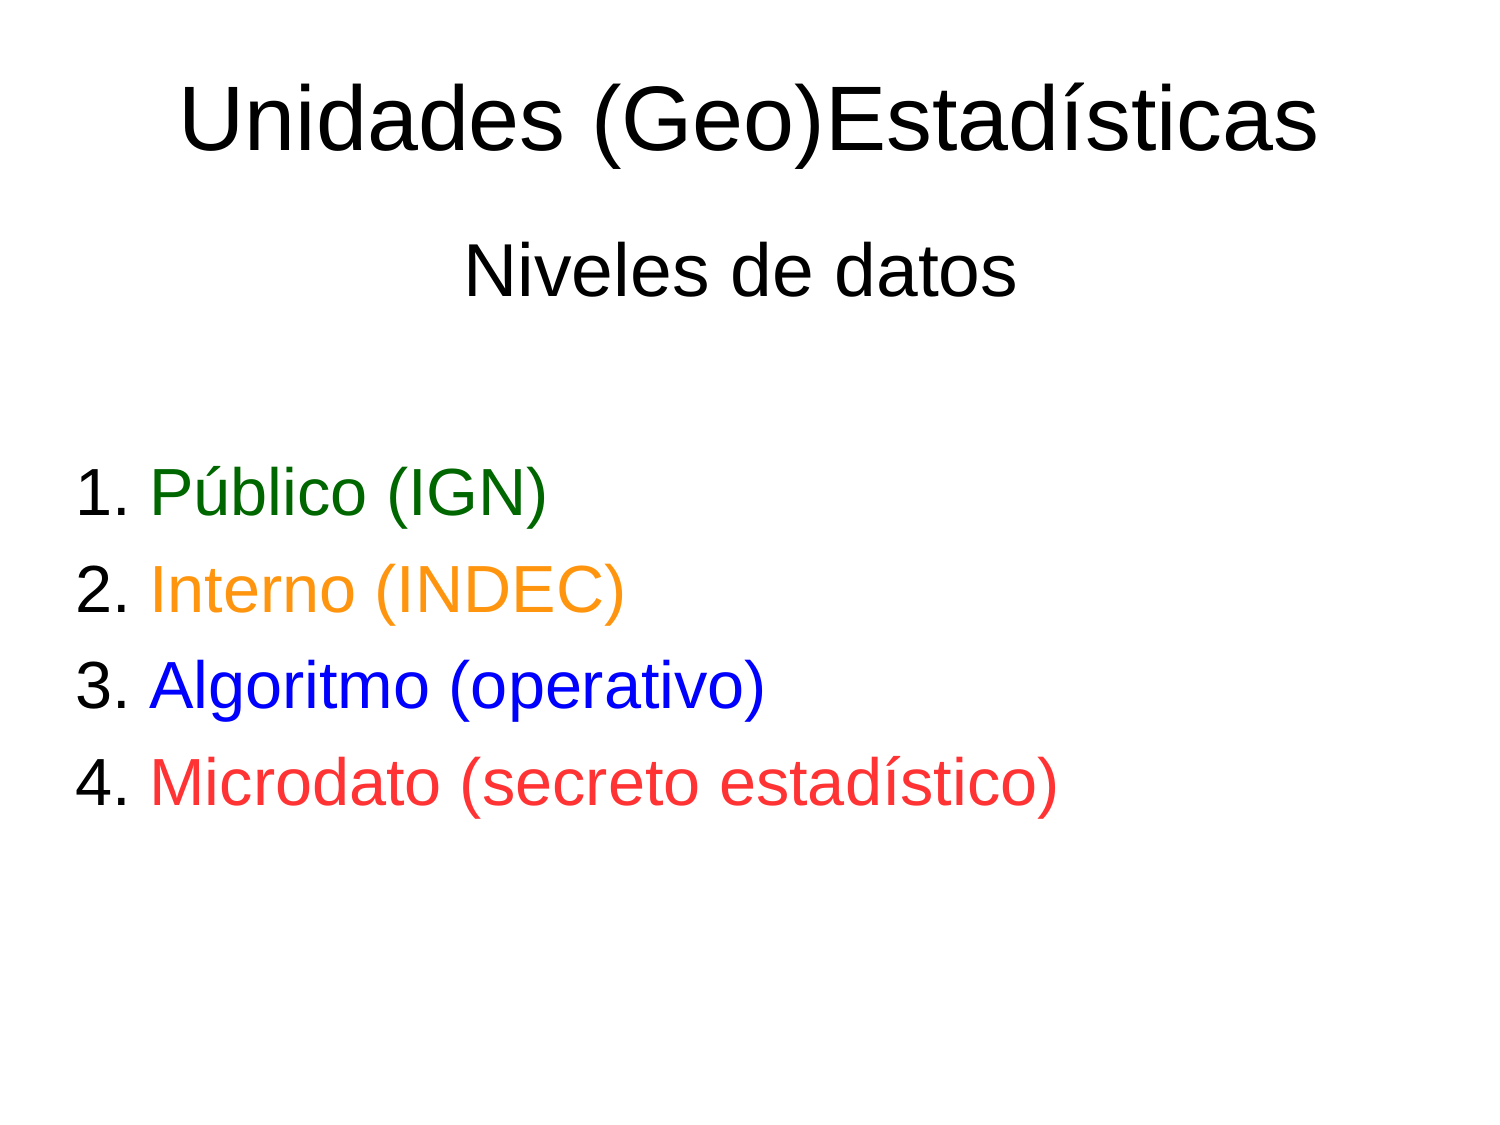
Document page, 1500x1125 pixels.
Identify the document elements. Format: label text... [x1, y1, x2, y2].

text_box Niveles de datos [448, 214, 1052, 320]
title Unidades (Geo)Estadísticas [75, 20, 1425, 208]
subtitle Público (IGN) Interno (INDEC) Algoritmo (operativo) Microdato (secreto estadístico) [75, 262, 1425, 1005]
